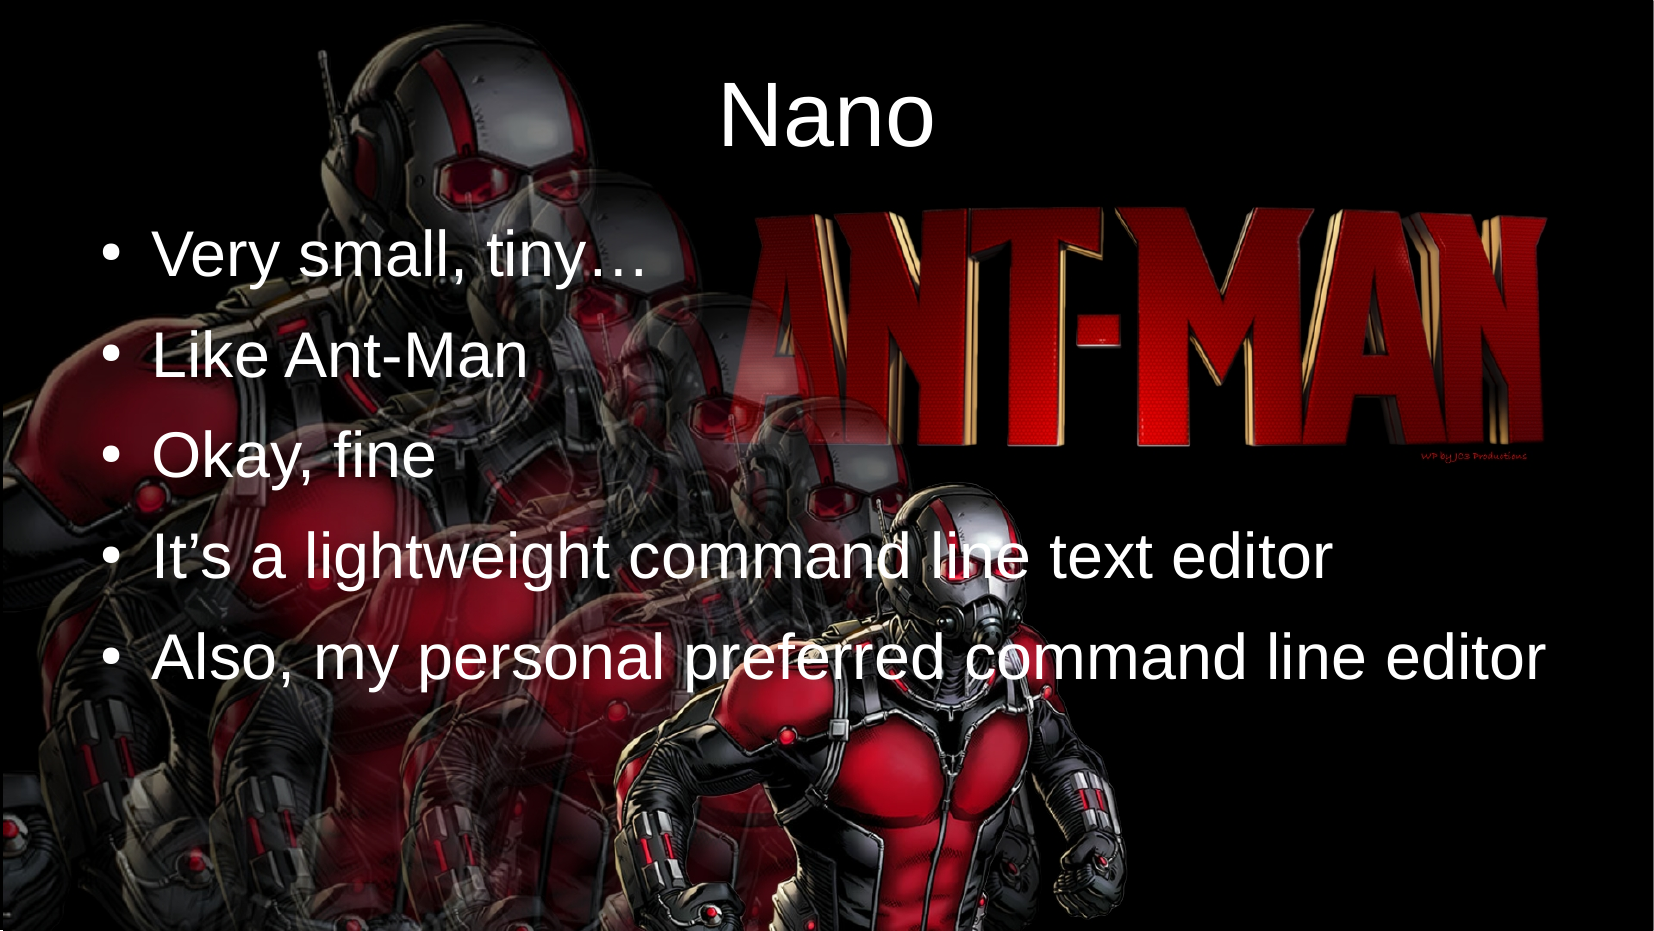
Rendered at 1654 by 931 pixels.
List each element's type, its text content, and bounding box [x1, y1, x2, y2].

list Very small, tiny… Like Ant-Man Okay, fine It’s a lightweight command line text editor Also, my personal preferred command line editor [82, 217, 1571, 758]
title Nano [82, 37, 1571, 193]
picture [3, 1, 1654, 931]
